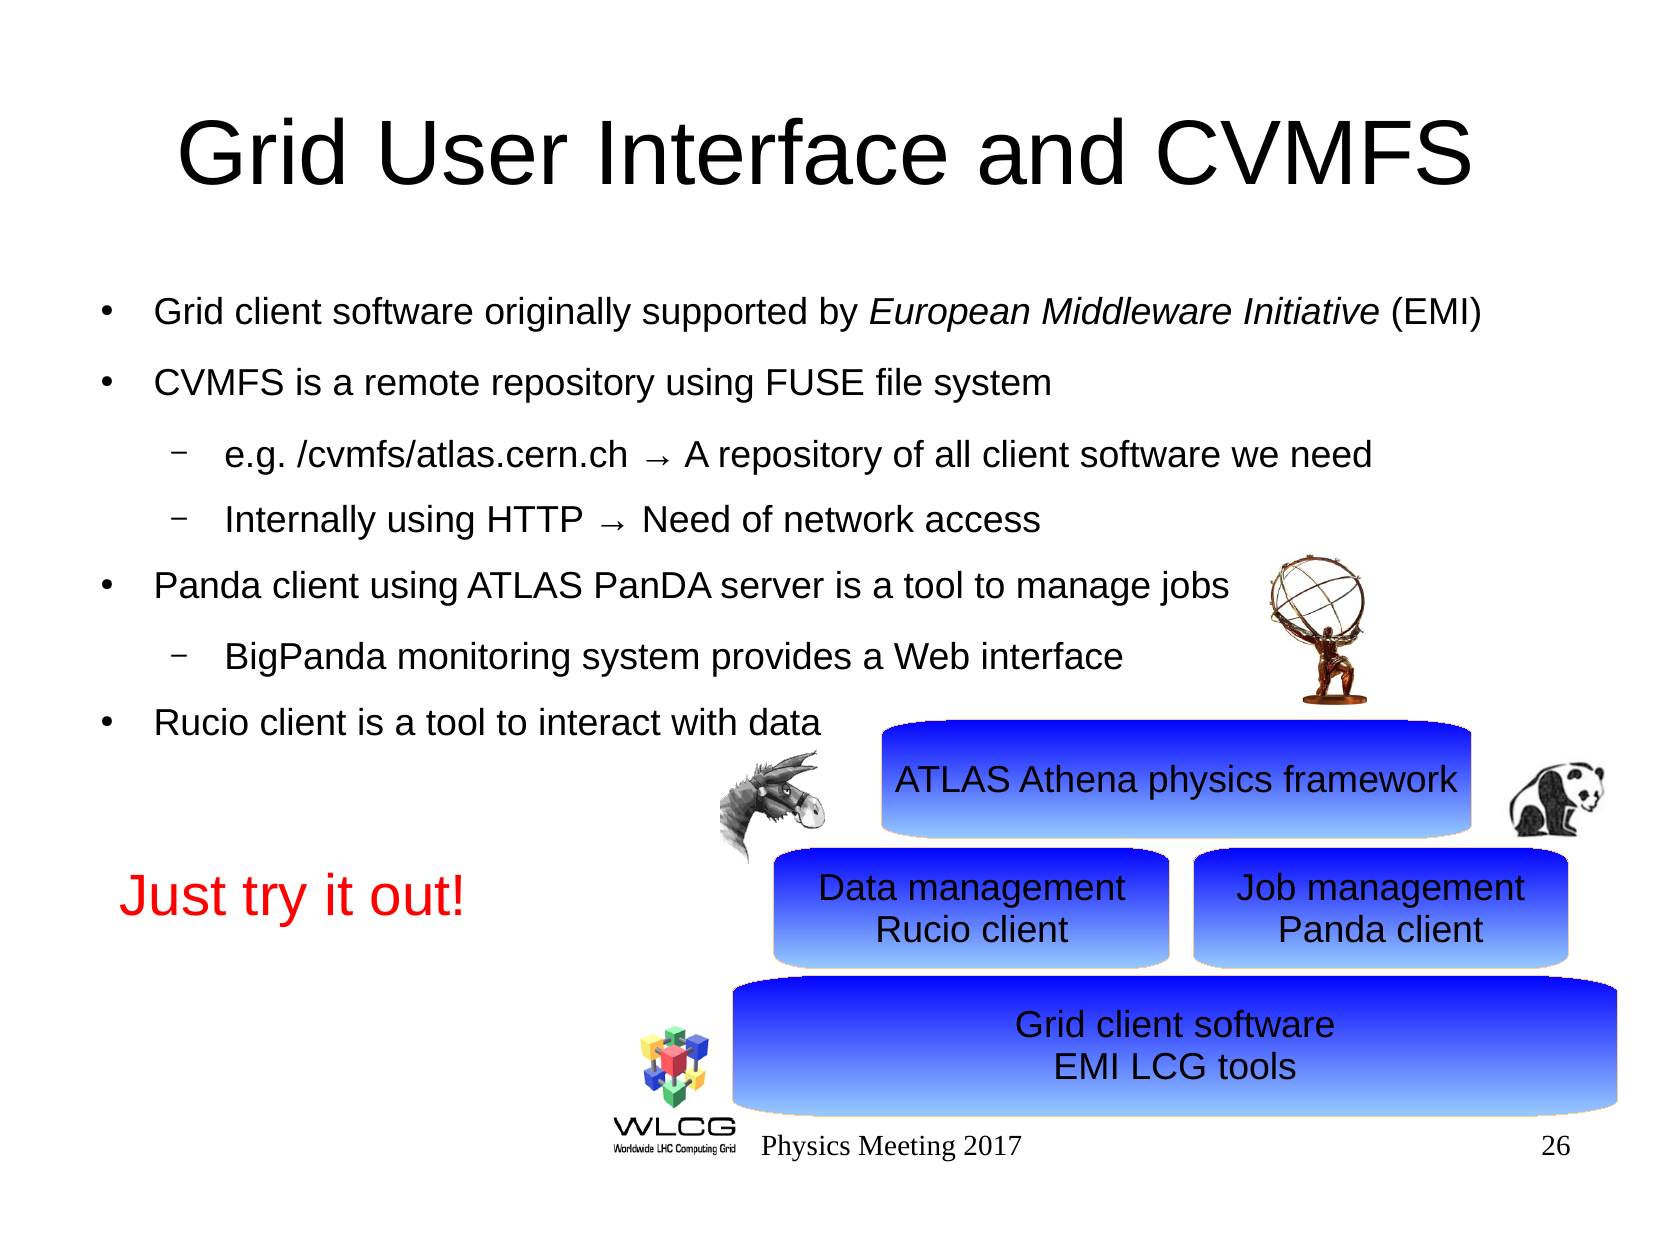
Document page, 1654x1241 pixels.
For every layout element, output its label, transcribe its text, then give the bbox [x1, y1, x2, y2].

picture [1269, 554, 1367, 706]
text_box Just try it out! [105, 855, 646, 935]
picture [585, 1010, 761, 1175]
text_box Data management Rucio client [773, 847, 1170, 969]
text_box ATLAS Athena physics framework [881, 719, 1472, 839]
list Grid client software originally supported by European Middleware Initiative (EMI) CVMFS is a remote repository using FUSE file system e.g. /cvmfs/atlas.cern.ch → A repository of all client software we need Internally using HTTP → Need of network access Panda client using ATLAS PanDA server is a tool to manage jobs BigPanda monitoring system provides a Web interface Rucio client is a tool to interact with data [82, 290, 1571, 1010]
text_box Grid client software EMI LCG tools [732, 975, 1618, 1117]
title Grid User Interface and CVMFS [82, 49, 1571, 257]
picture [720, 749, 826, 864]
text_box Job management Panda client [1193, 847, 1569, 969]
picture [1571, 740, 1630, 872]
